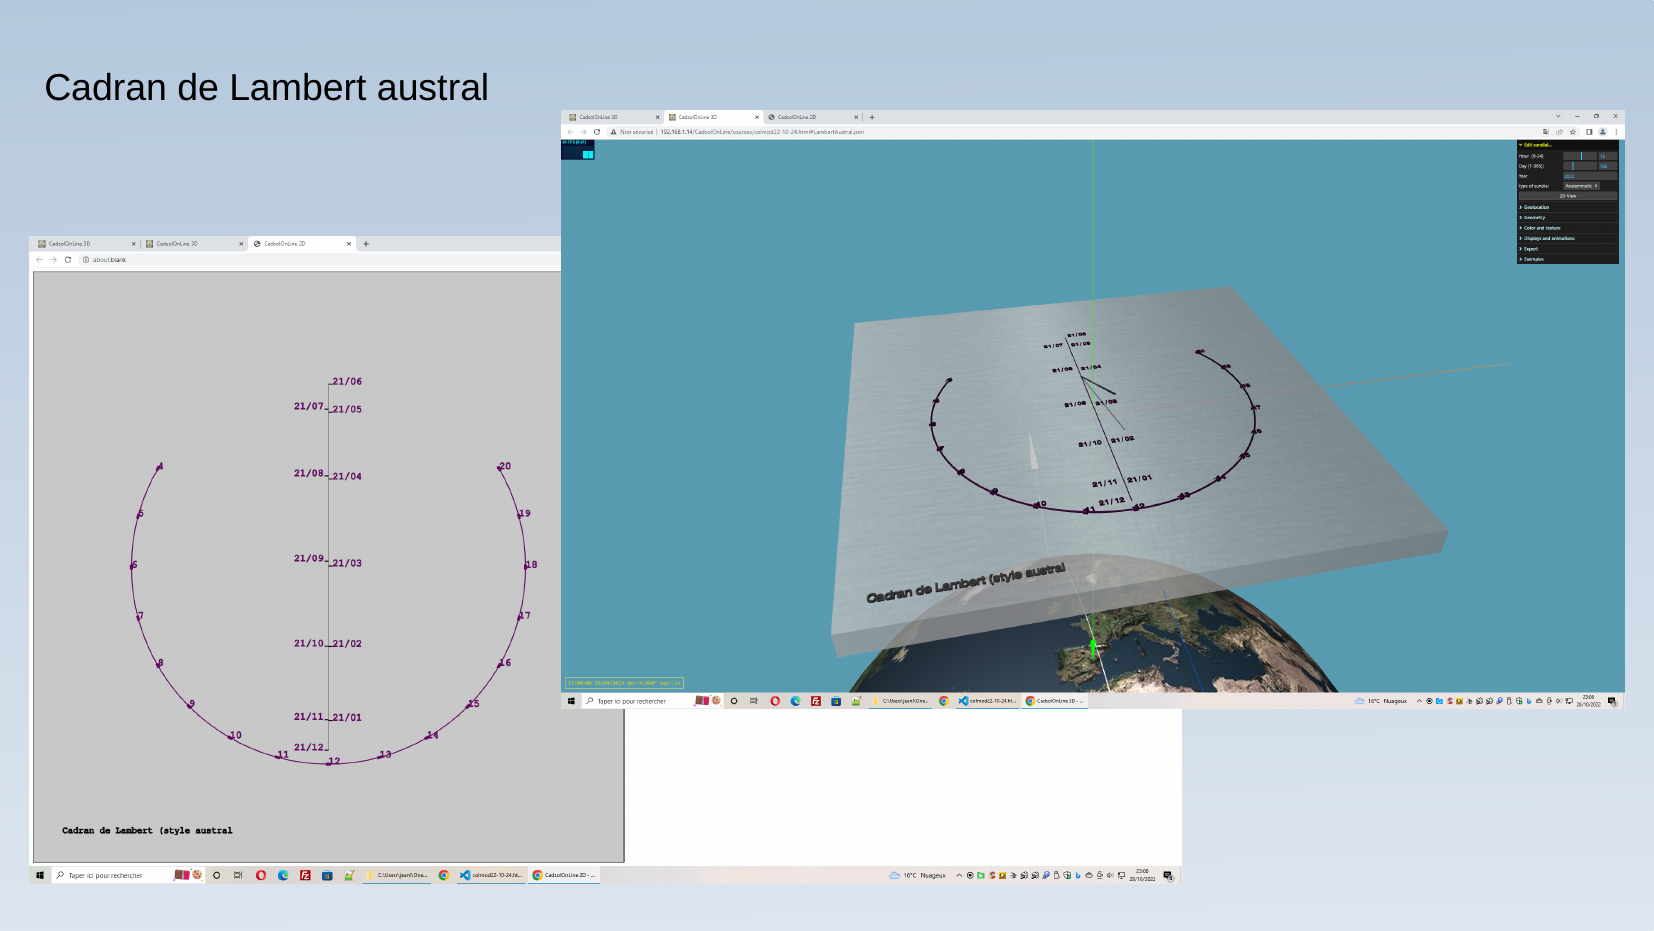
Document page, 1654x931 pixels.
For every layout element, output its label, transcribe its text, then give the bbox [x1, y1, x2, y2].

picture [29, 110, 1625, 884]
text_box Cadran de Lambert austral [29, 59, 591, 158]
